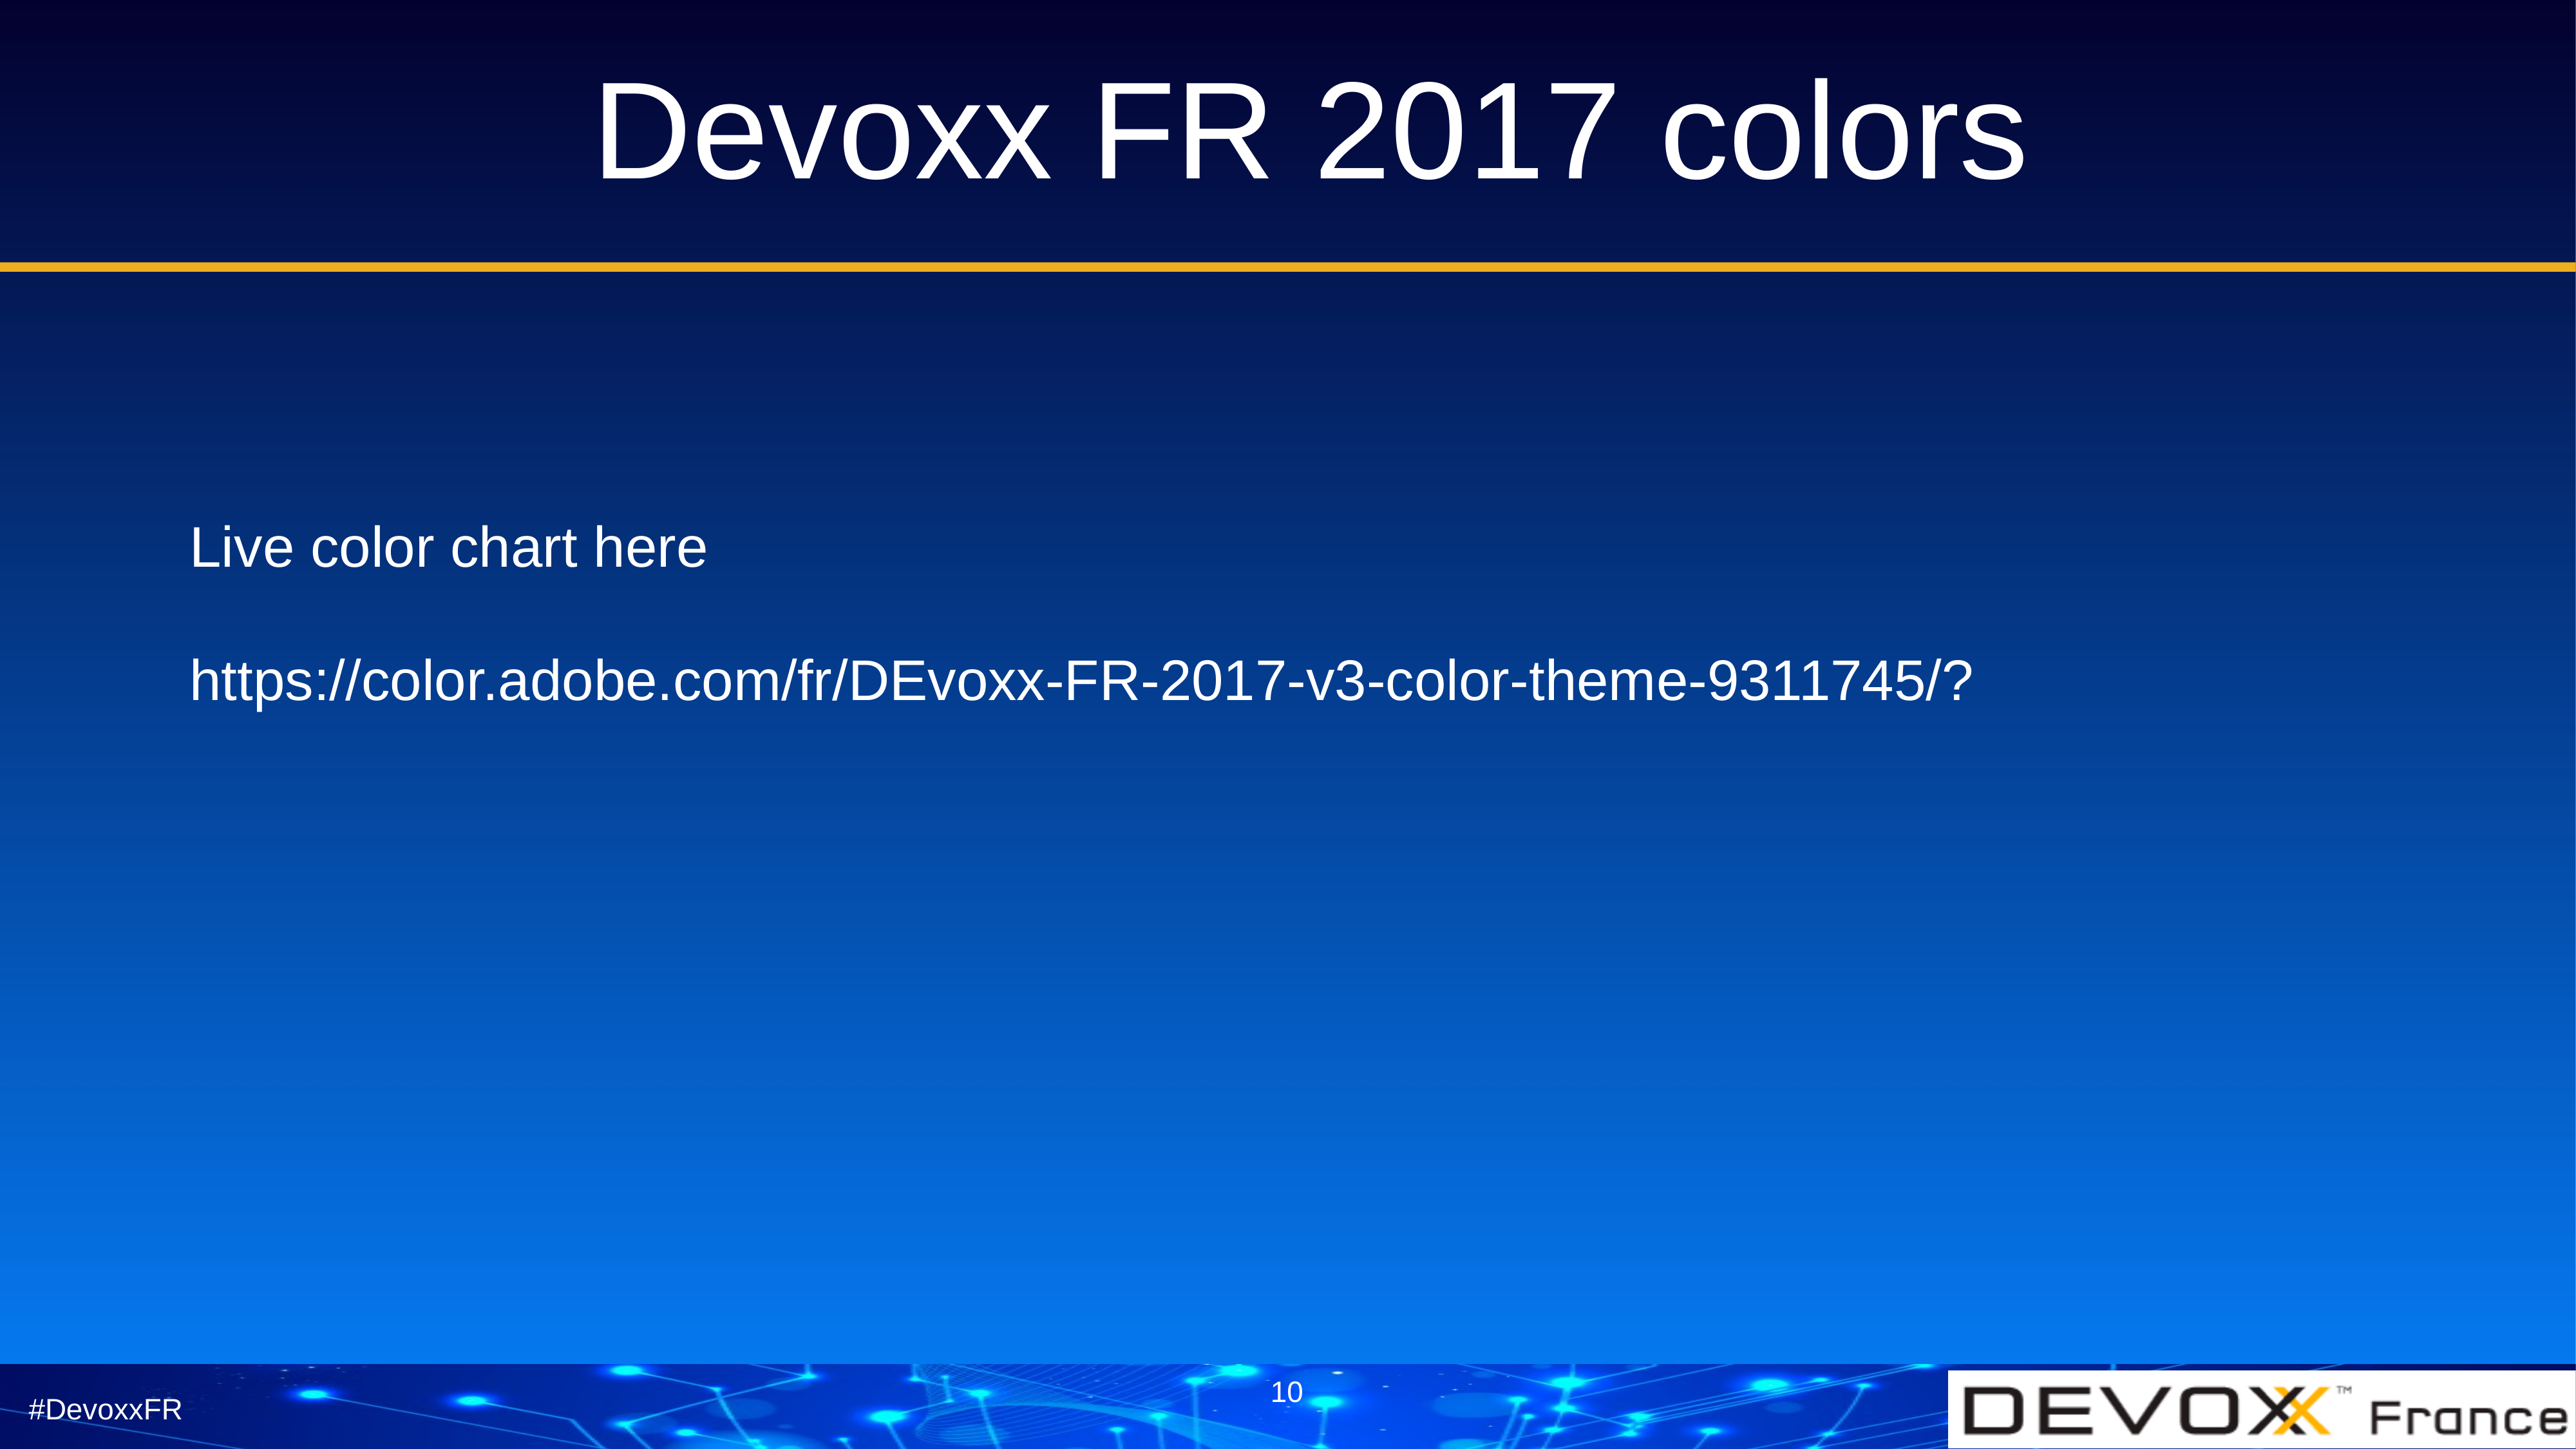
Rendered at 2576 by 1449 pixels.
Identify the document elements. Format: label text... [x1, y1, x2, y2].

picture [755, 1445, 766, 1449]
picture [0, 272, 2576, 1449]
picture [1316, 1445, 1324, 1448]
picture [748, 1440, 758, 1443]
picture [0, 0, 2576, 262]
list Live color chart here https://color.adobe.com/fr/DEvoxx-FR-2017-v3-color-theme-9311745/? [189, 515, 2385, 1060]
slide_number 10 [1269, 1375, 1305, 1427]
title Devoxx FR 2017 colors [299, 14, 2322, 247]
